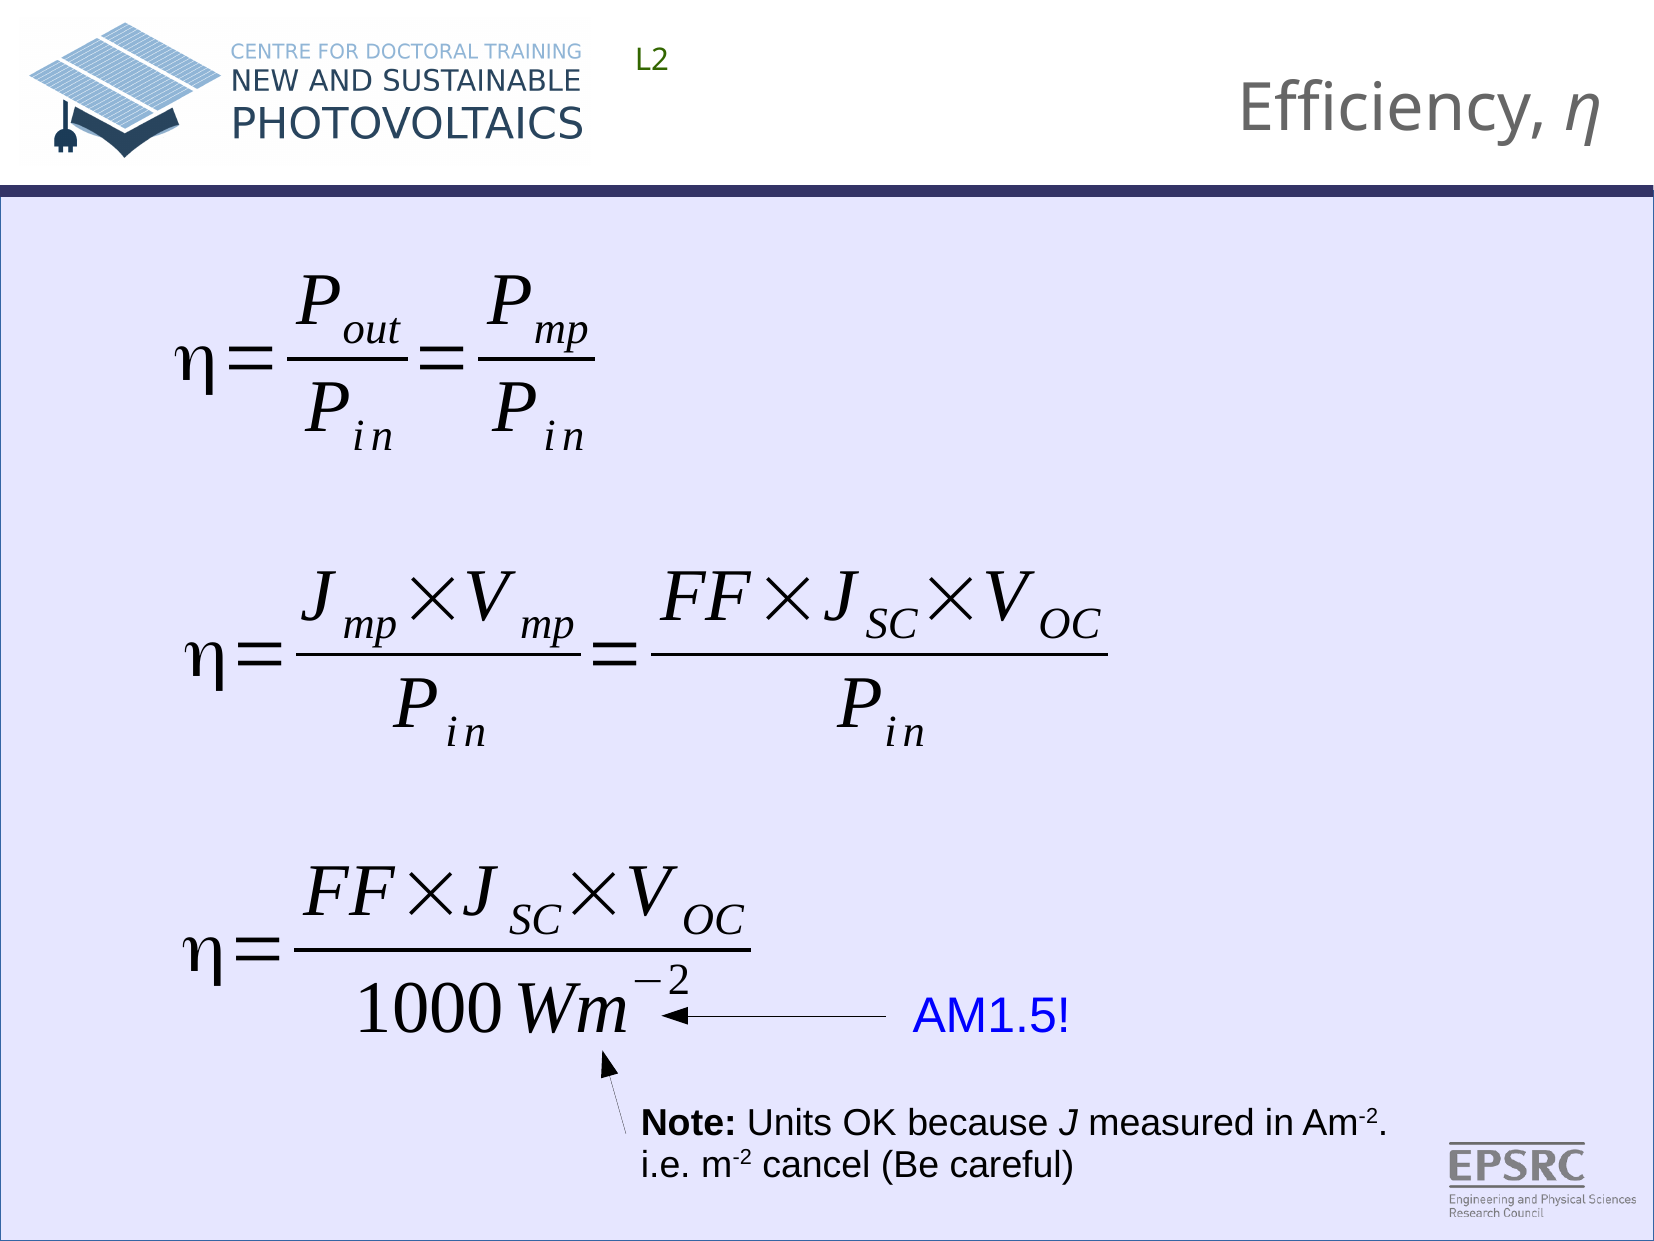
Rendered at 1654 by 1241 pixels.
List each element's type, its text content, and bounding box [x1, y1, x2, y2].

chart [156, 259, 617, 461]
text_box Note: Units OK because J measured in Am-2. i.e. m-2 cancel (Be careful) [625, 1094, 1501, 1193]
chart [163, 850, 773, 1051]
picture [19, 17, 591, 166]
text_box L2 [620, 29, 880, 80]
text_box AM1.5! [897, 980, 1086, 1052]
text_box [0, 197, 1654, 1241]
picture [1449, 1142, 1636, 1217]
text_box Efficiency, η [708, 51, 1619, 142]
chart [165, 555, 1130, 756]
